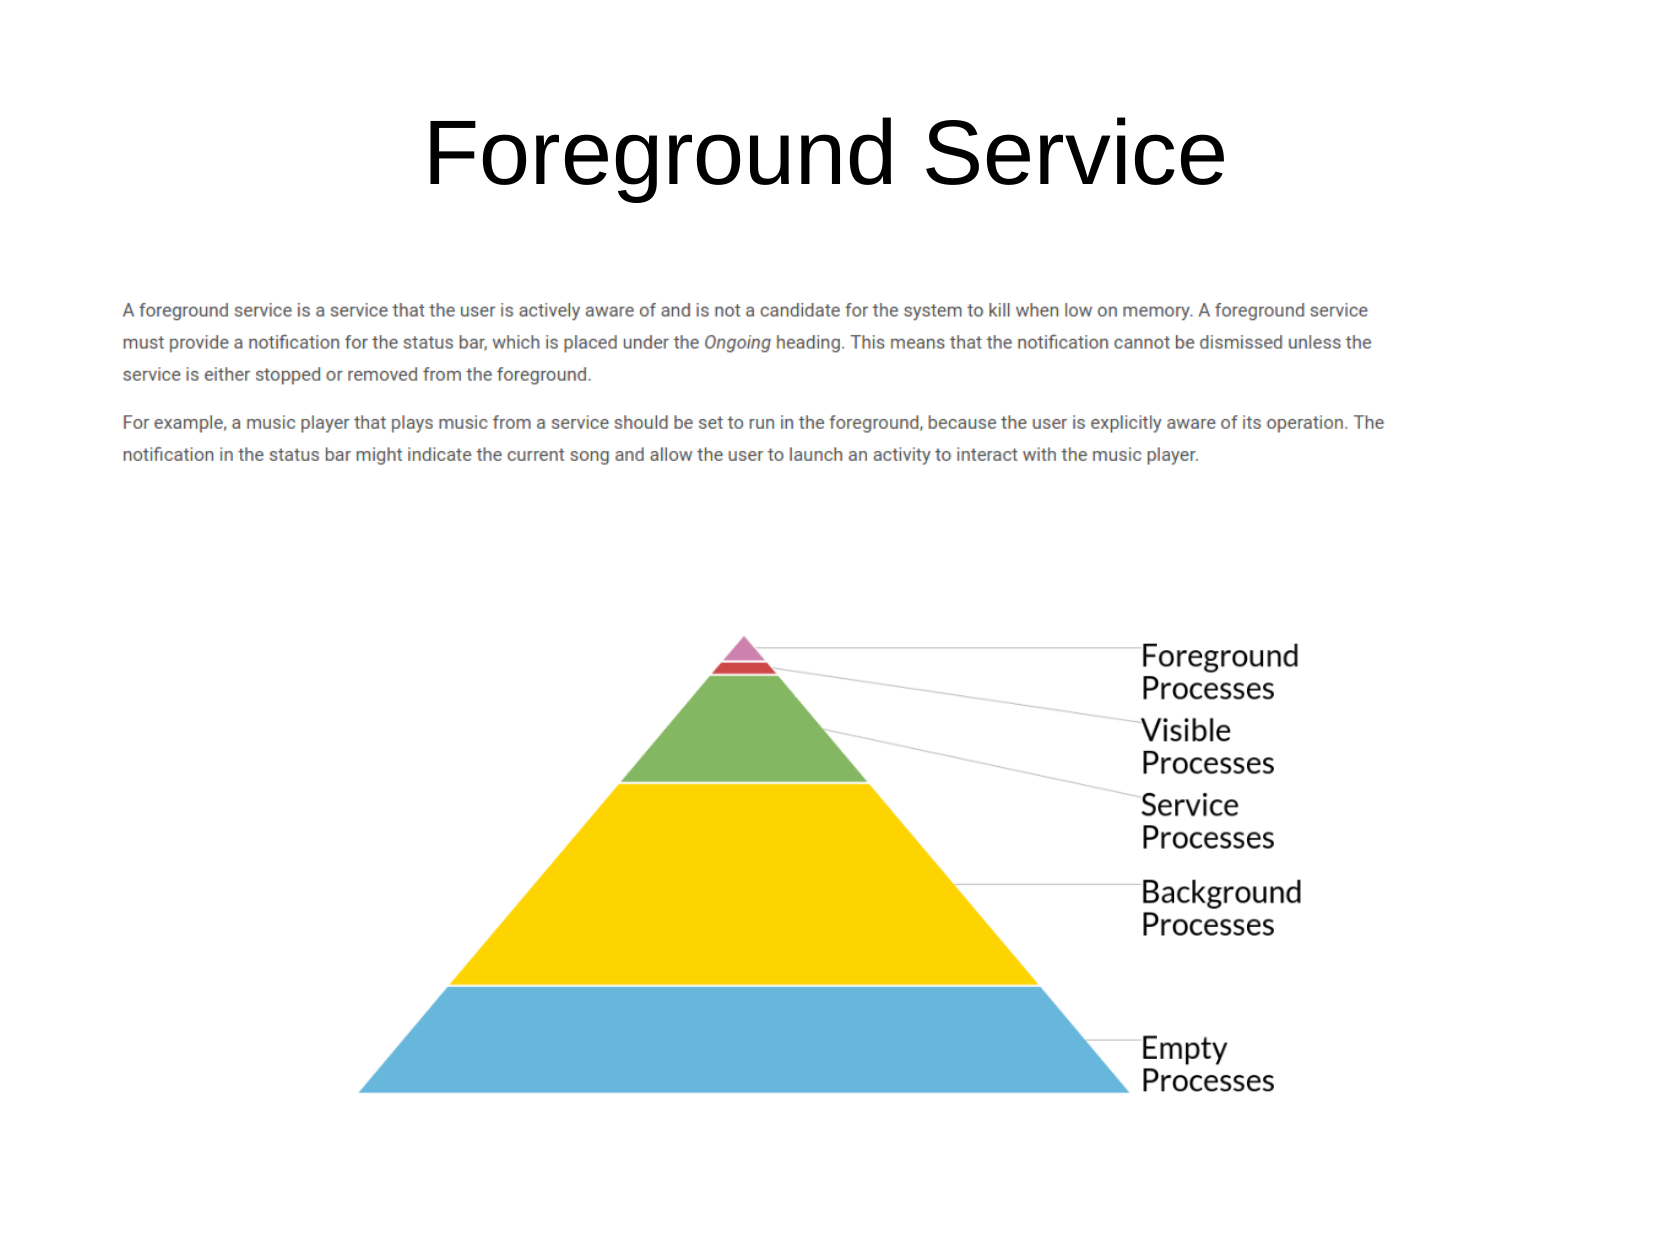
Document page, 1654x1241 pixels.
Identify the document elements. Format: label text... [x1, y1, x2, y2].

picture [246, 558, 1515, 1135]
title Foreground Service [82, 49, 1571, 257]
picture [114, 292, 1409, 482]
